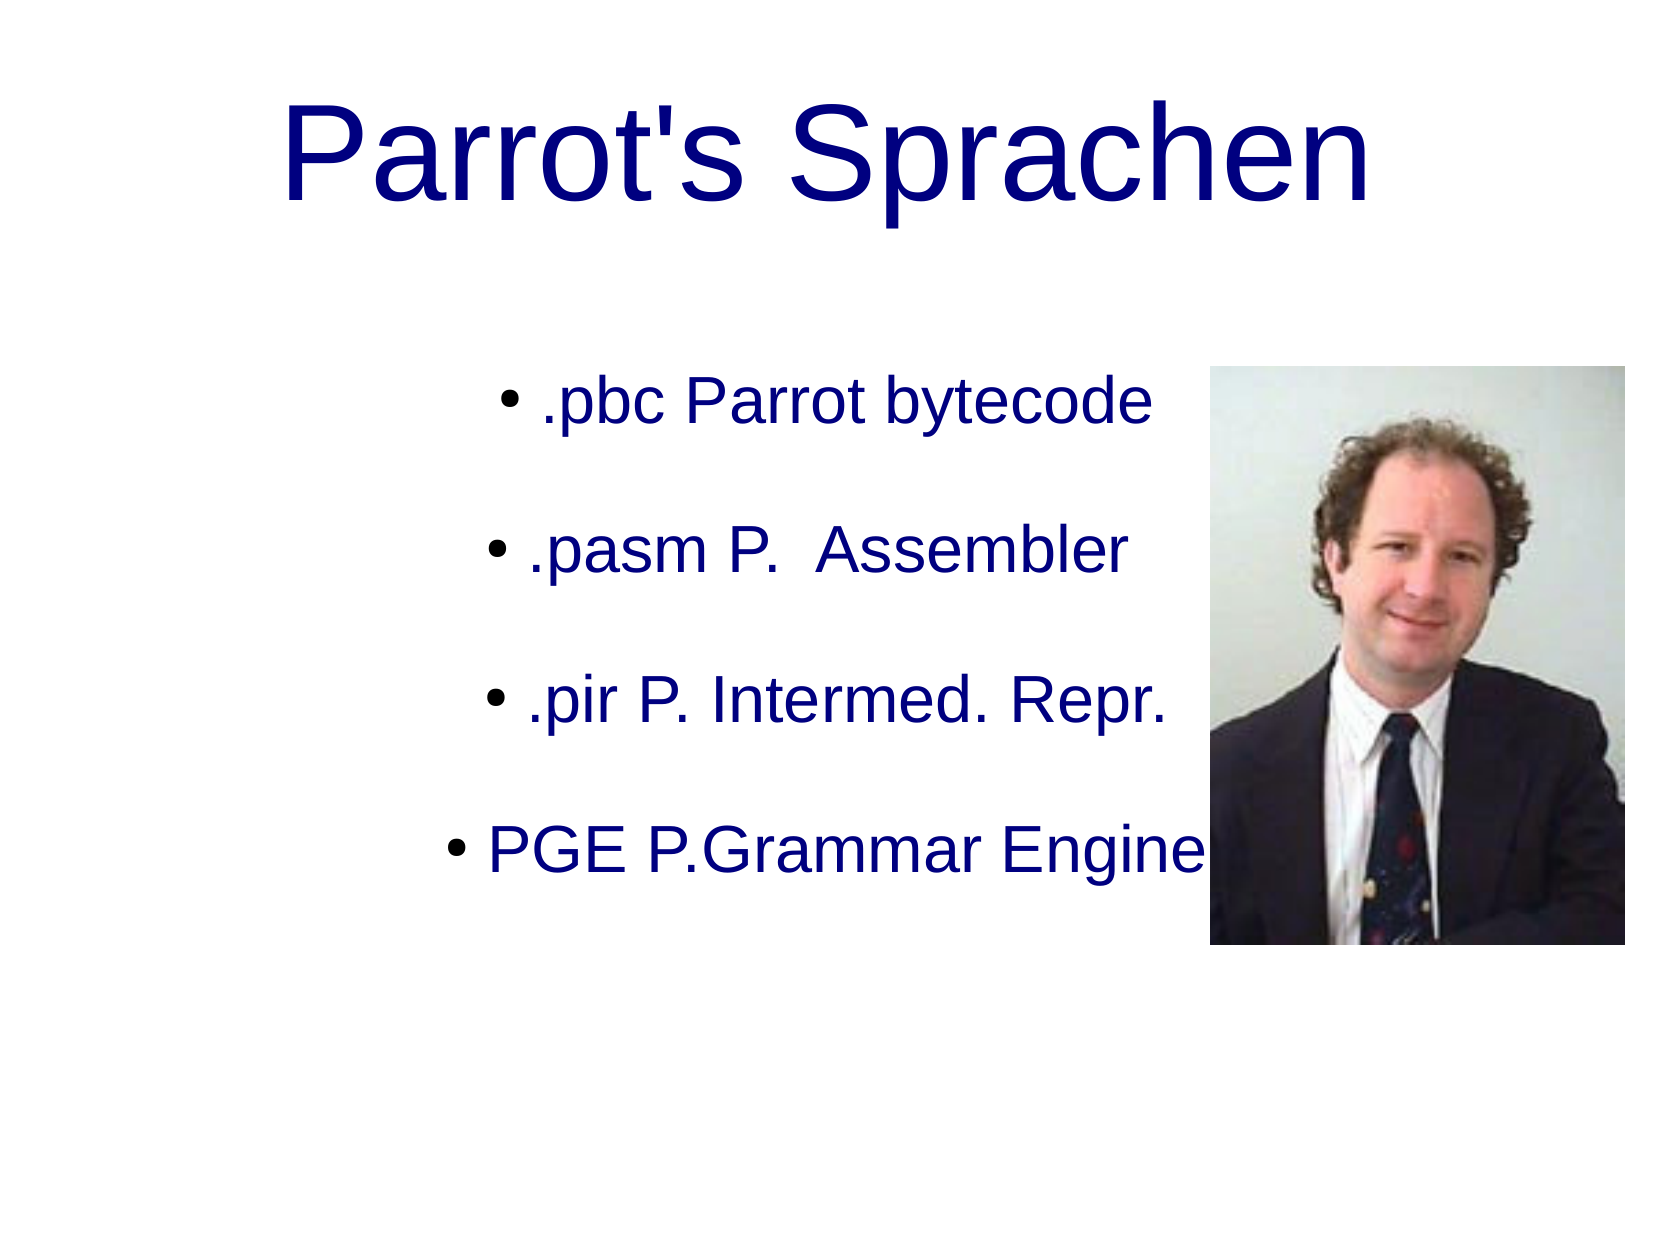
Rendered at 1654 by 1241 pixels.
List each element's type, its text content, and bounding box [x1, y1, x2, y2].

picture [1210, 366, 1625, 945]
title Parrot's Sprachen [82, 49, 1571, 257]
subtitle .pbc Parrot bytecode .pasm P. Assembler .pir P. Intermed. Repr. PGE P.Grammar Engine [82, 290, 1571, 1109]
